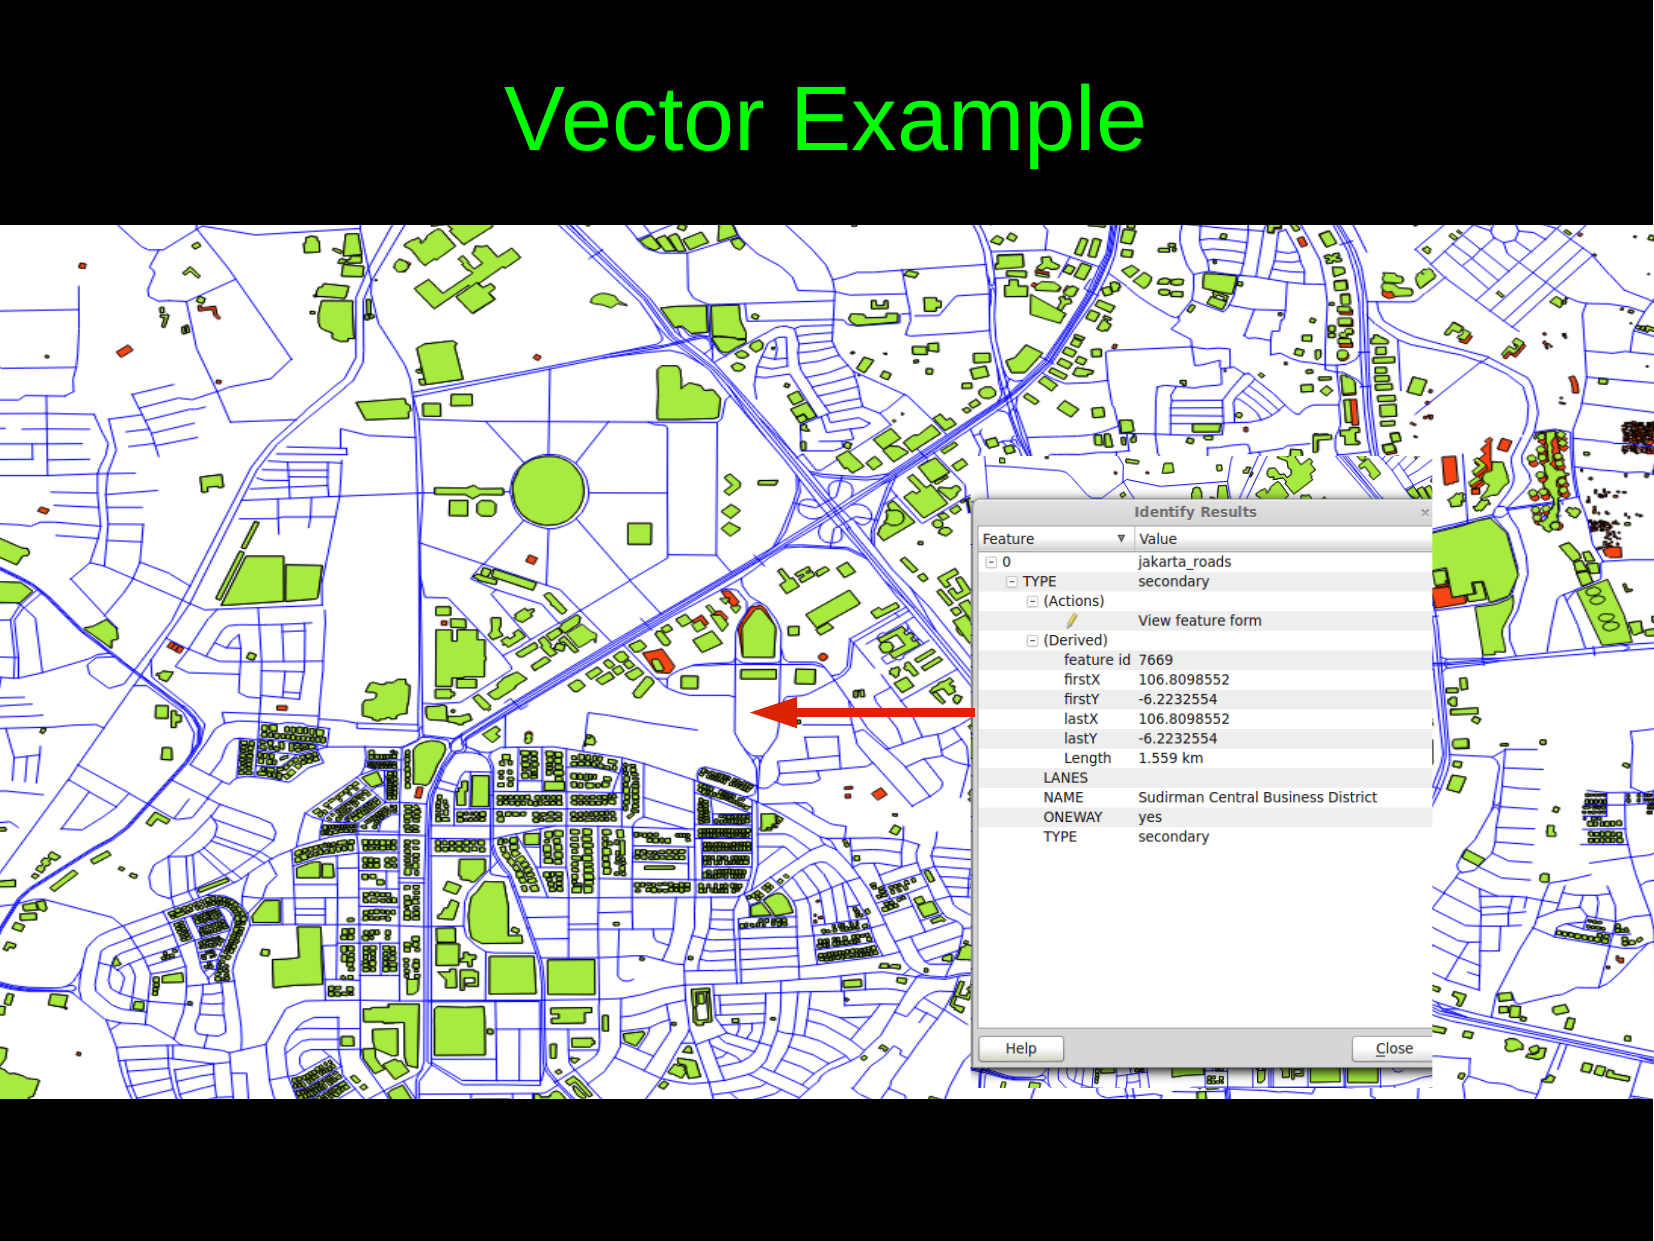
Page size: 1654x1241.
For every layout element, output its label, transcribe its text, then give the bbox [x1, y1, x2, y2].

title Vector Example [82, 49, 1571, 188]
picture [0, 225, 1654, 1099]
